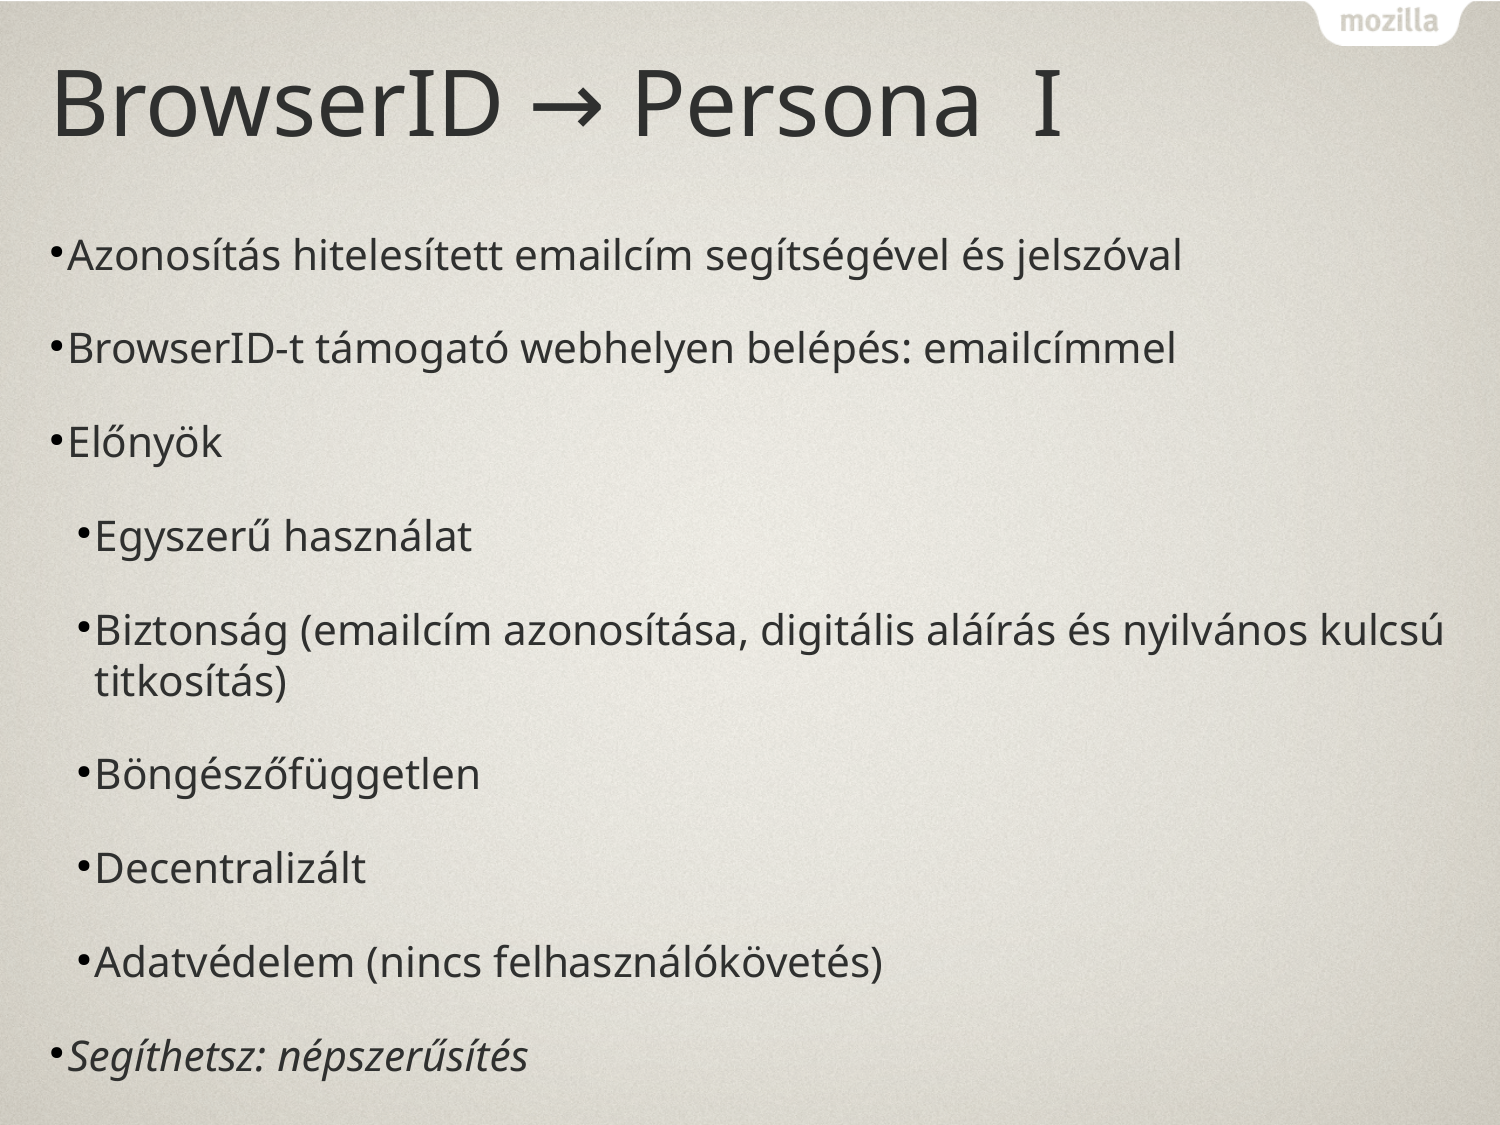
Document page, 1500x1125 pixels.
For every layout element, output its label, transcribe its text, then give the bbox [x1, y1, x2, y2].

picture [0, 0, 1500, 1125]
title BrowserID → Persona I [40, 0, 1459, 214]
list Azonosítás hitelesített emailcím segítségével és jelszóval BrowserID-t támogató webhelyen belépés: emailcímmel Előnyök Egyszerű használat Biztonság (emailcím azonosítása, digitális aláírás és nyilvános kulcsú titkosítás) Böngészőfüggetlen Decentralizált Adatvédelem (nincs felhasználókövetés) Segíthetsz: népszerűsítés [40, 214, 1459, 1094]
